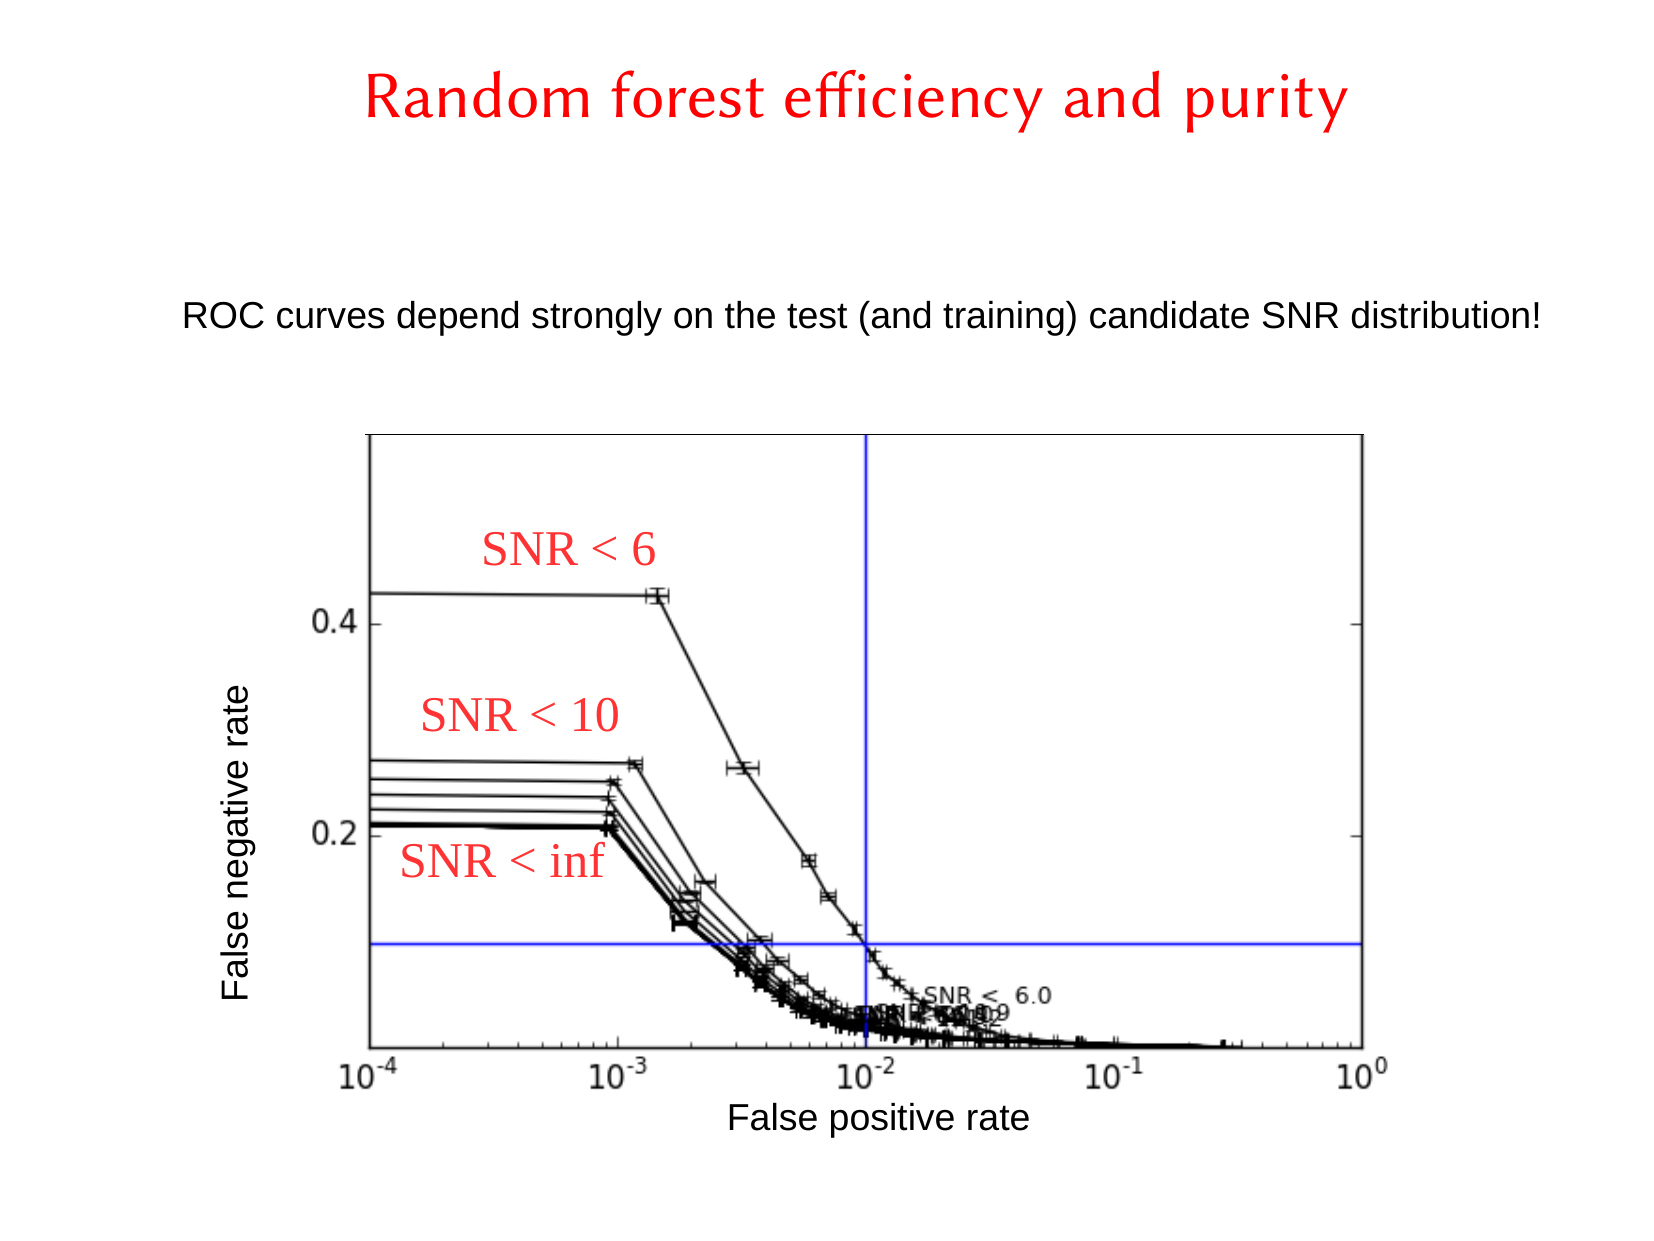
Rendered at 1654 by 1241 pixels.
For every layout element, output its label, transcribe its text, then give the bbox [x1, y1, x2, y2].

picture [16, 0, 1426, 1180]
text_box False positive rate [305, 435, 312, 970]
text_box False negative rate [206, 334, 305, 1018]
text_box ROC curves depend strongly on the test (and training) candidate SNR distribution! [140, 160, 1585, 435]
text_box False positive rate [494, 1095, 1264, 1168]
text_box SNR < inf [367, 832, 637, 899]
text_box SNR < 10 [401, 687, 639, 753]
text_box Random forest efficiency and purity [94, 0, 1585, 202]
text_box SNR < 6 [450, 520, 687, 587]
